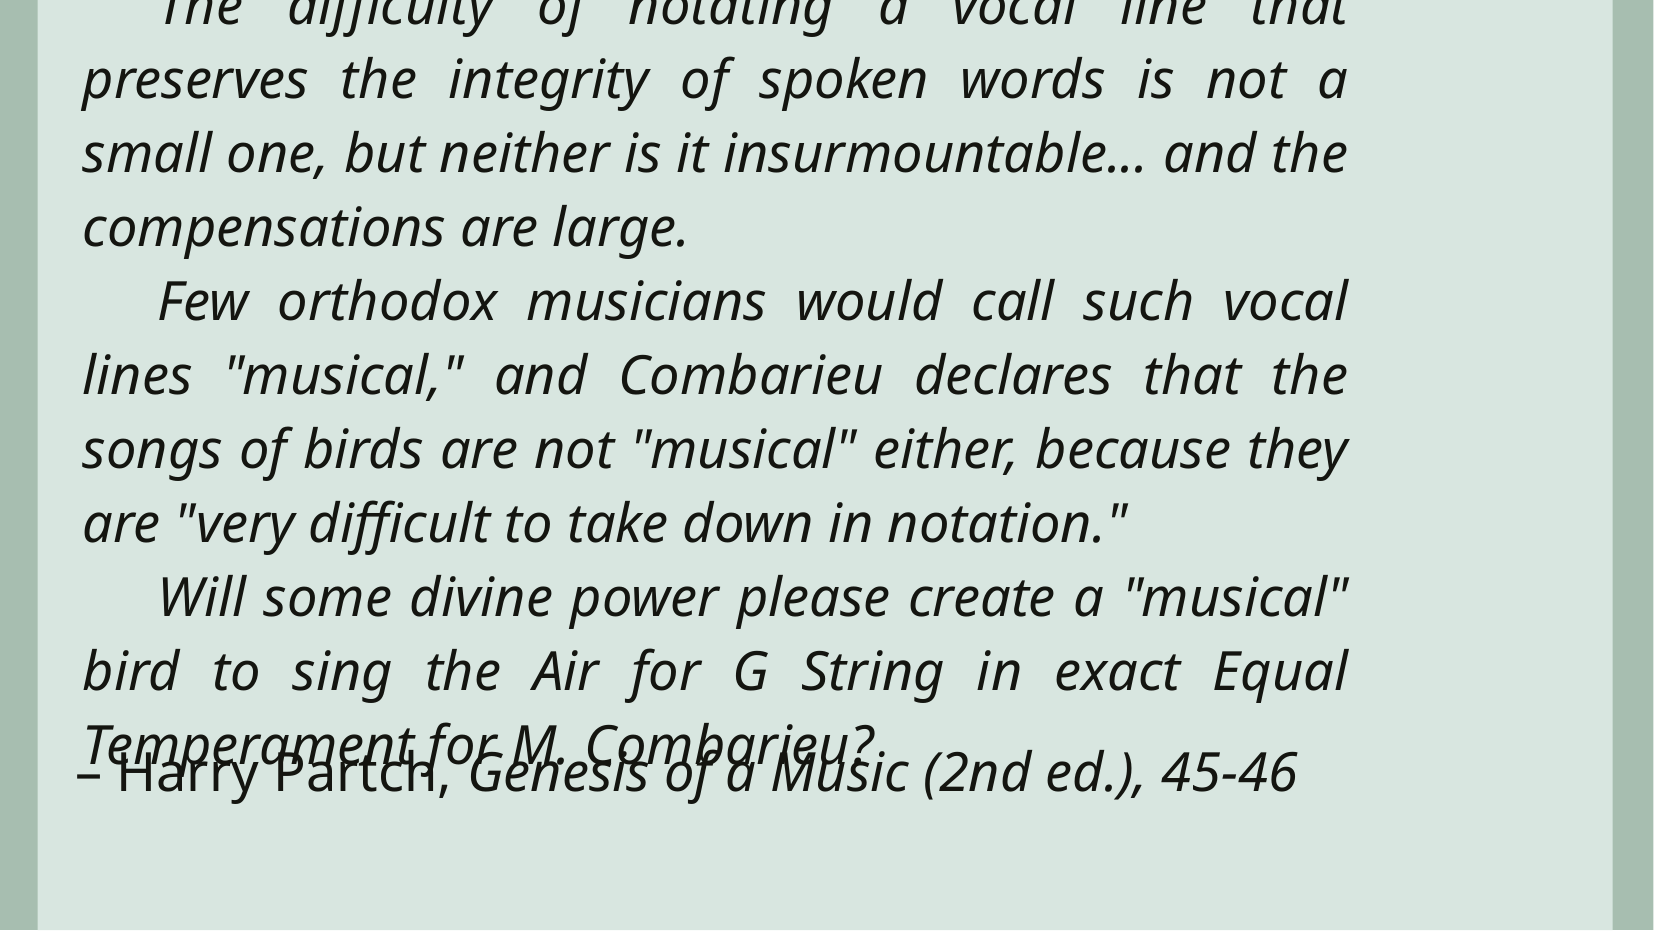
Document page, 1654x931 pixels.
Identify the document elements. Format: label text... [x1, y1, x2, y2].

text_box – Harry Partch, Genesis of a Music (2nd ed.), 45-46 [75, 733, 1351, 832]
subtitle The difficulty of notating a vocal line that preserves the integrity of spoken words is not a small one, but neither is it insurmountable... and the compensations are large. Few orthodox musicians would call such vocal lines "musical," and Combarieu declares that the songs of birds are not "musical" either, because they are "very difficult to take down in notation." Will some divine power please create a "musical" bird to sing the Air for G String in exact Equal Temperament for M. Combarieu? [82, 13, 1351, 733]
